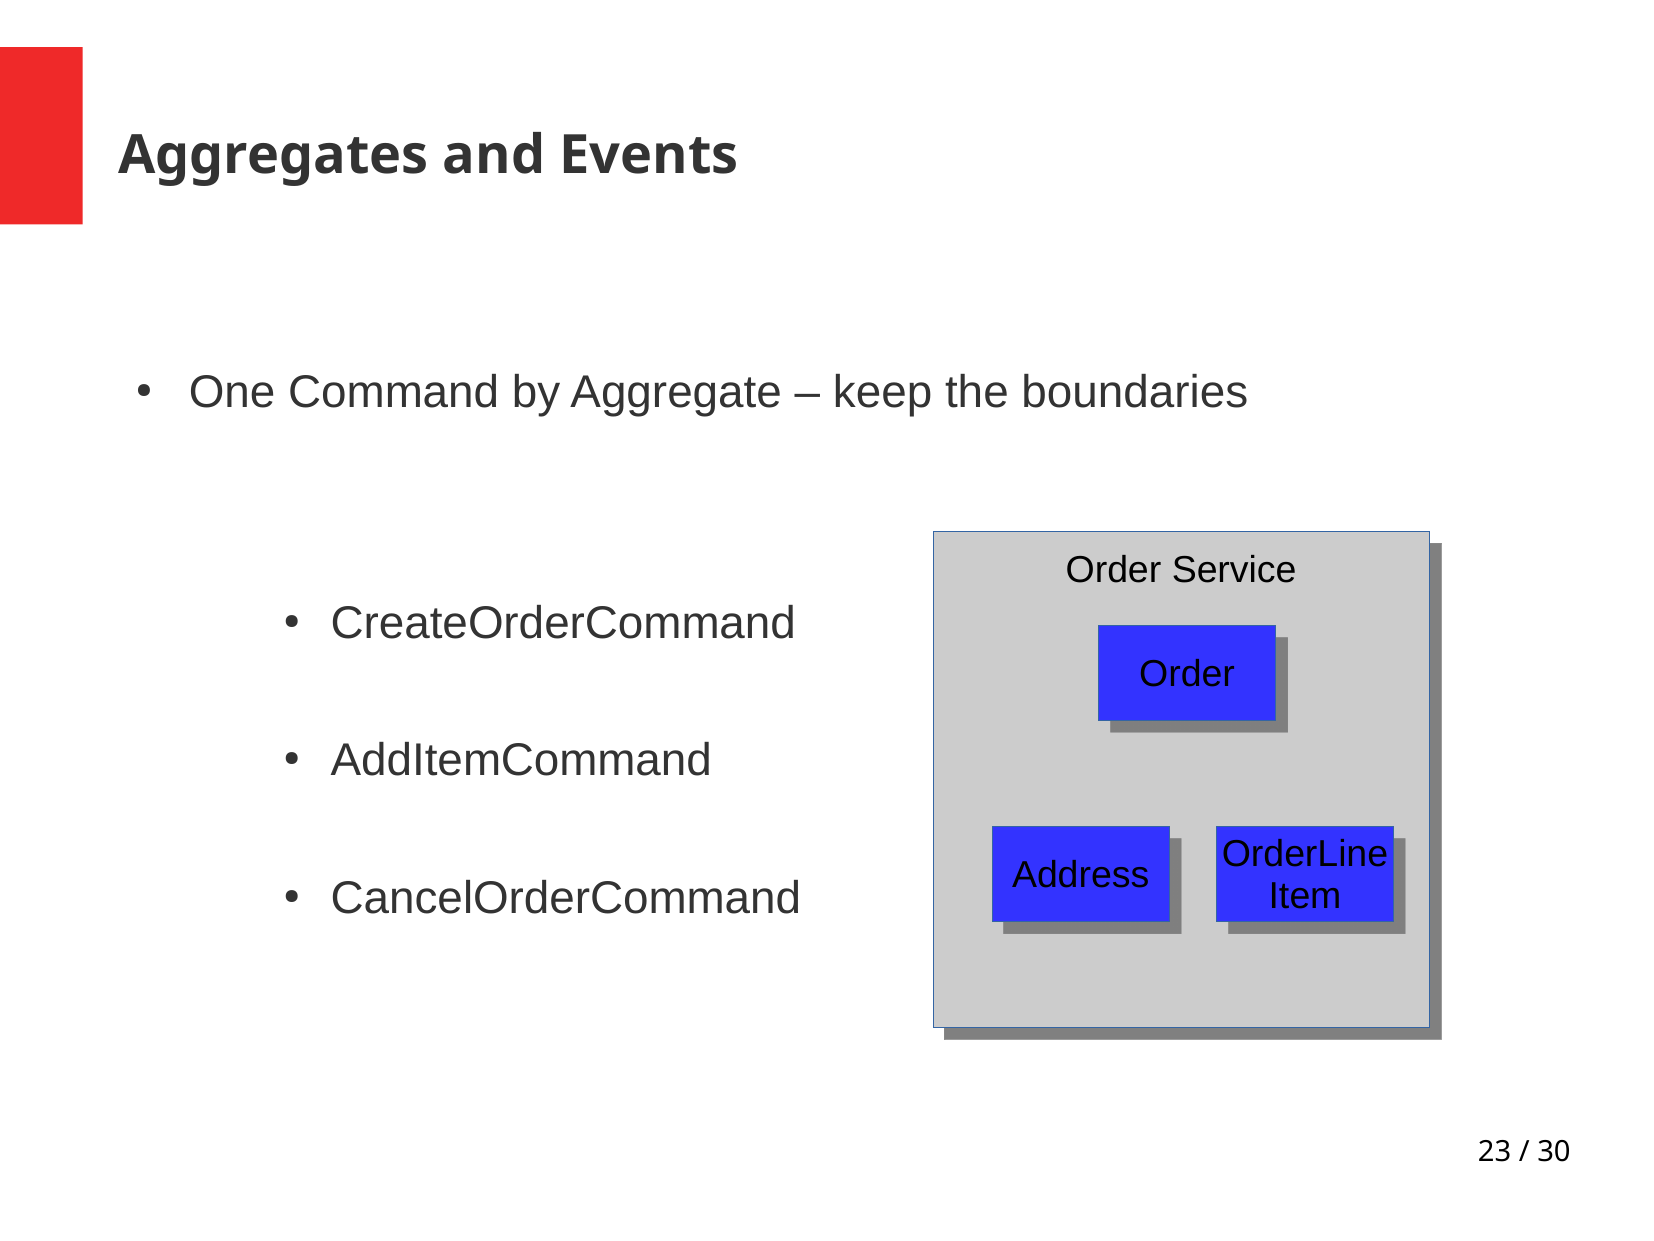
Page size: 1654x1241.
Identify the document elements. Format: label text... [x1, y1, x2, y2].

text_box OrderLine Item [1216, 826, 1394, 922]
list One Command by Aggregate – keep the boundaries CreateOrderCommand AddItemCommand CancelOrderCommand [118, 366, 1536, 1074]
text_box Address [992, 826, 1170, 922]
text_box Order Service [933, 531, 1430, 1028]
text_box Order [1098, 625, 1276, 721]
title Aggregates and Events [118, 49, 1571, 257]
